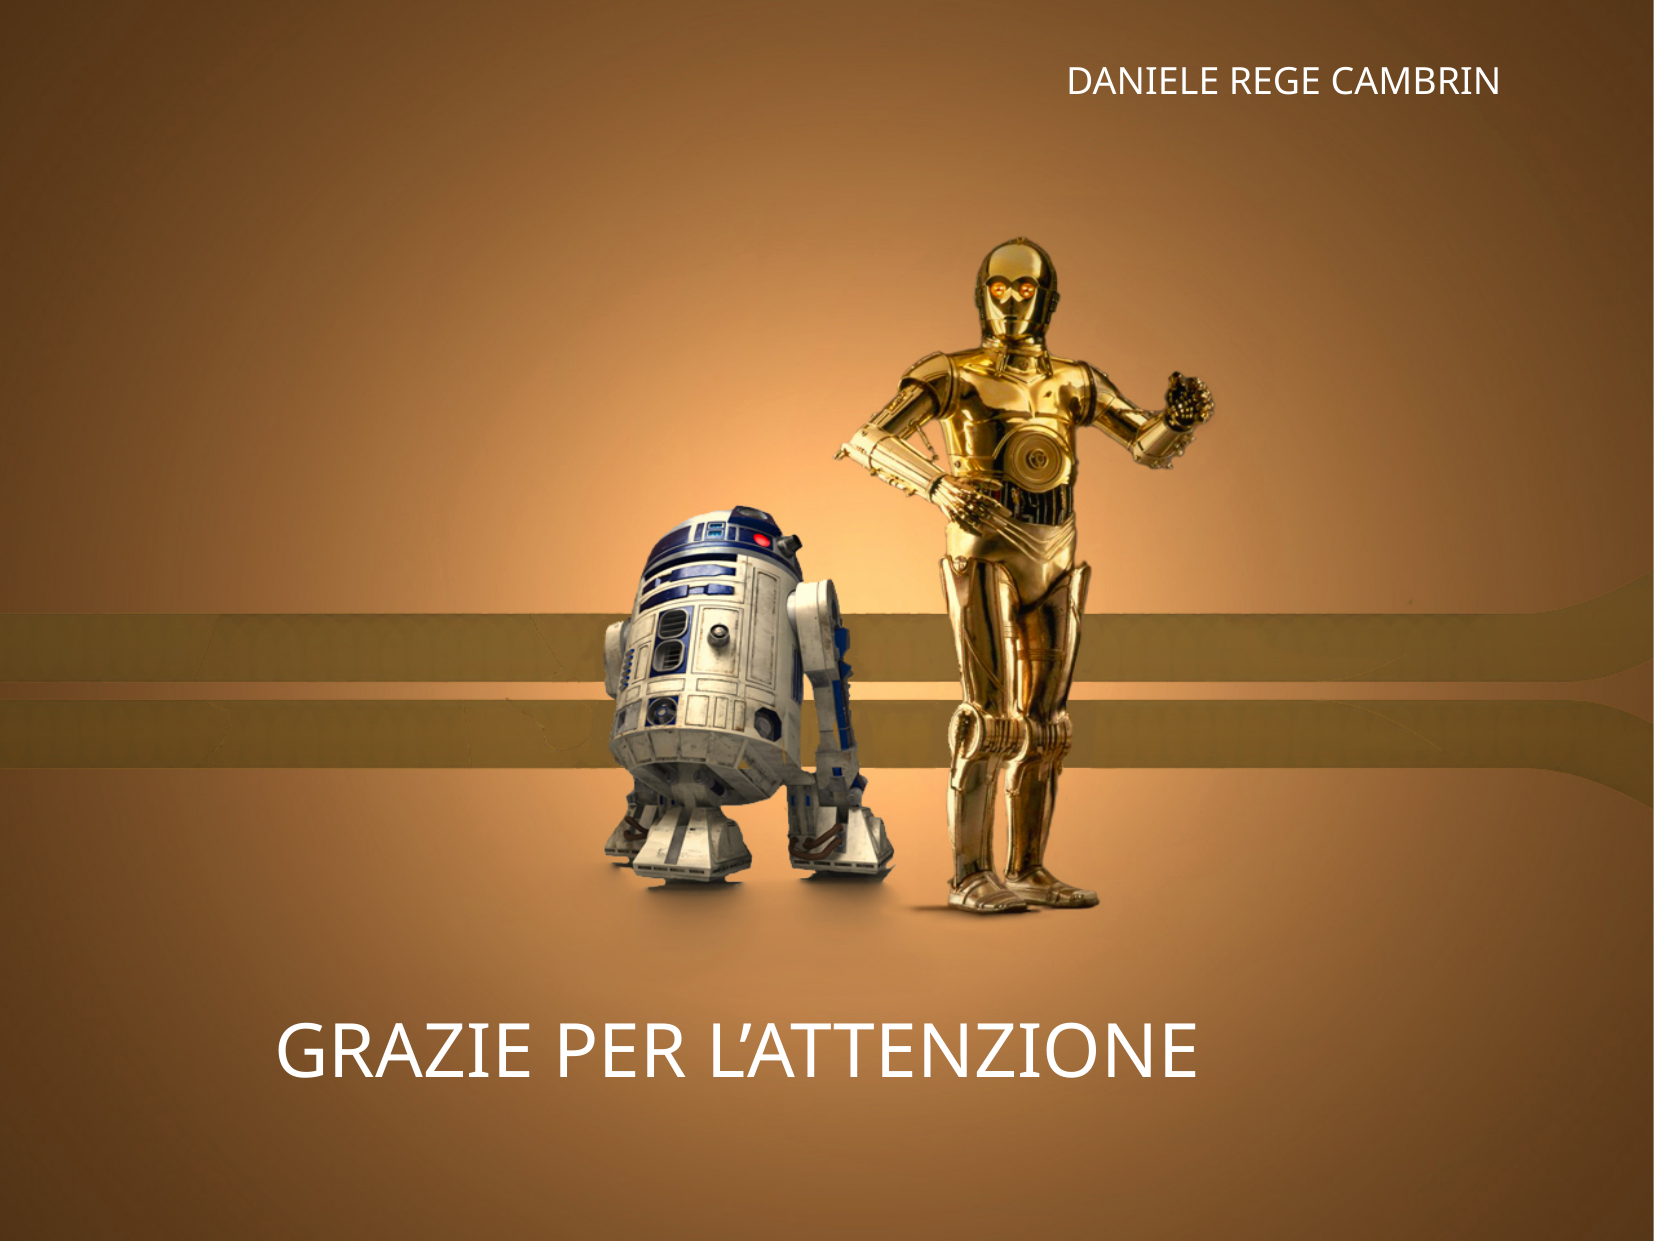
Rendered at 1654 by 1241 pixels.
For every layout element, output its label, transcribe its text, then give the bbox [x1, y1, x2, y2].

text_box GRAZIE PER L’ATTENZIONE [259, 989, 1460, 1135]
text_box DANIELE REGE CAMBRIN [1051, 47, 1609, 114]
picture [0, 0, 1654, 1241]
